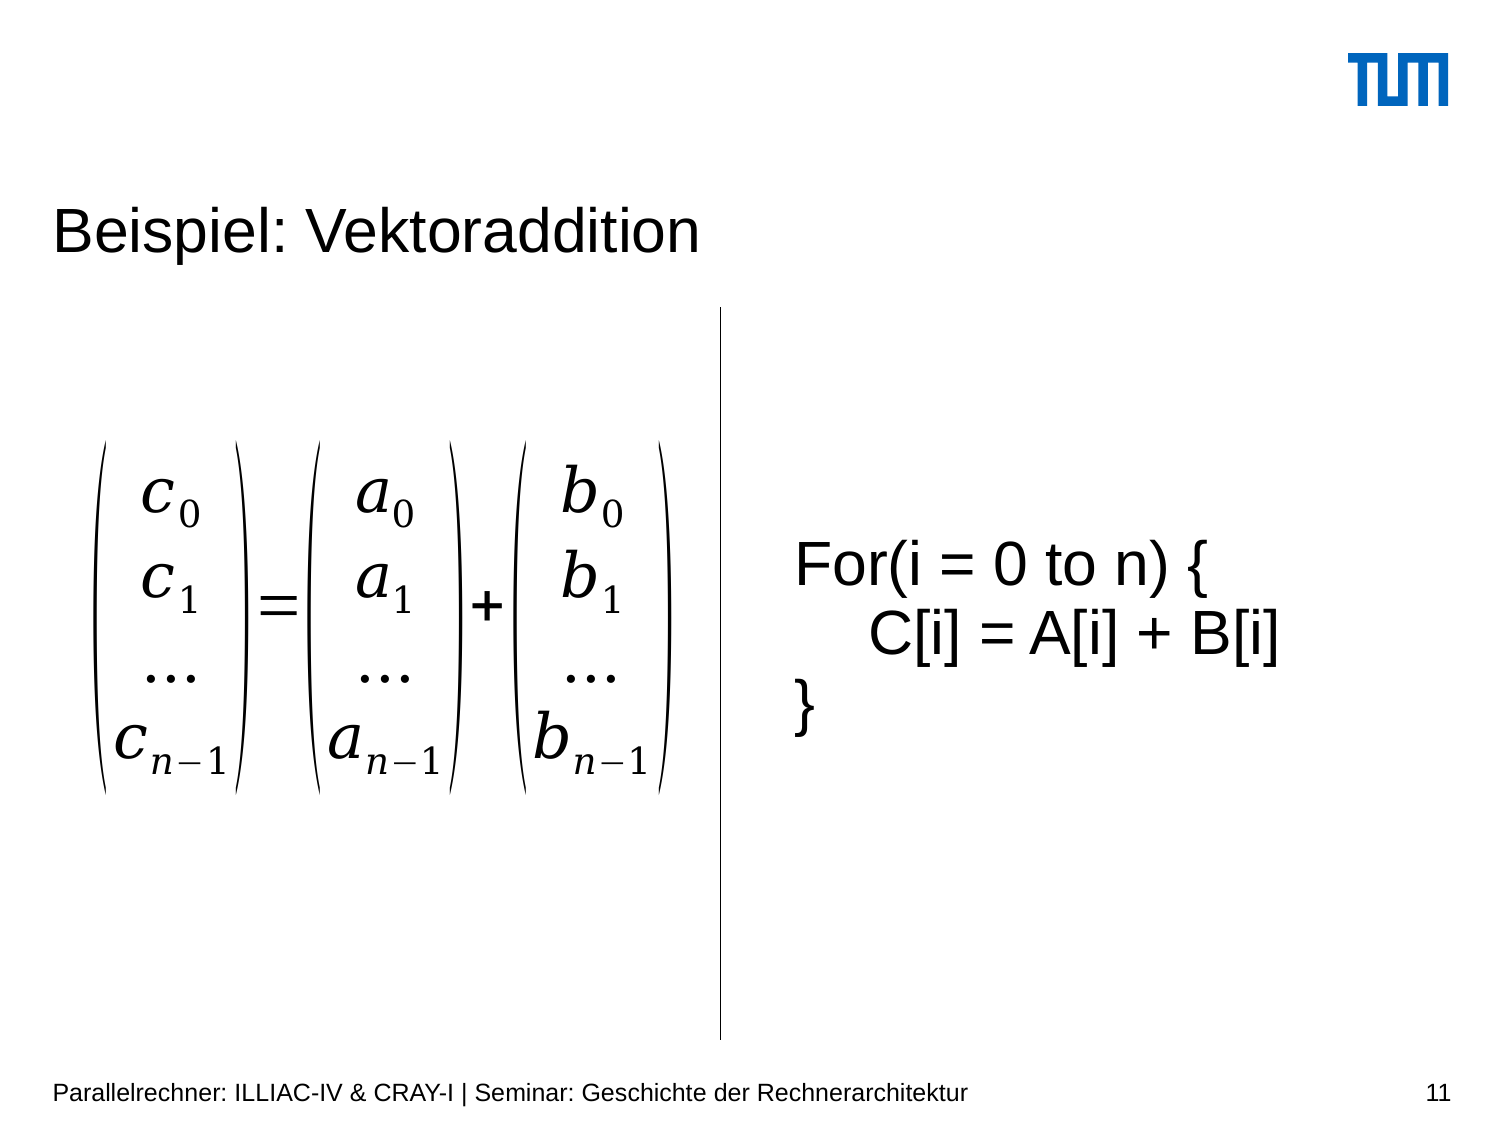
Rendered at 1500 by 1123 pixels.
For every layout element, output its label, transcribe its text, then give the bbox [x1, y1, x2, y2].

list [52, 330, 736, 1105]
chart [82, 437, 682, 801]
text_box For(i = 0 to n) { C[i] = A[i] + B[i] } [779, 521, 1430, 724]
title Beispiel: Vektoraddition [52, 199, 1453, 262]
